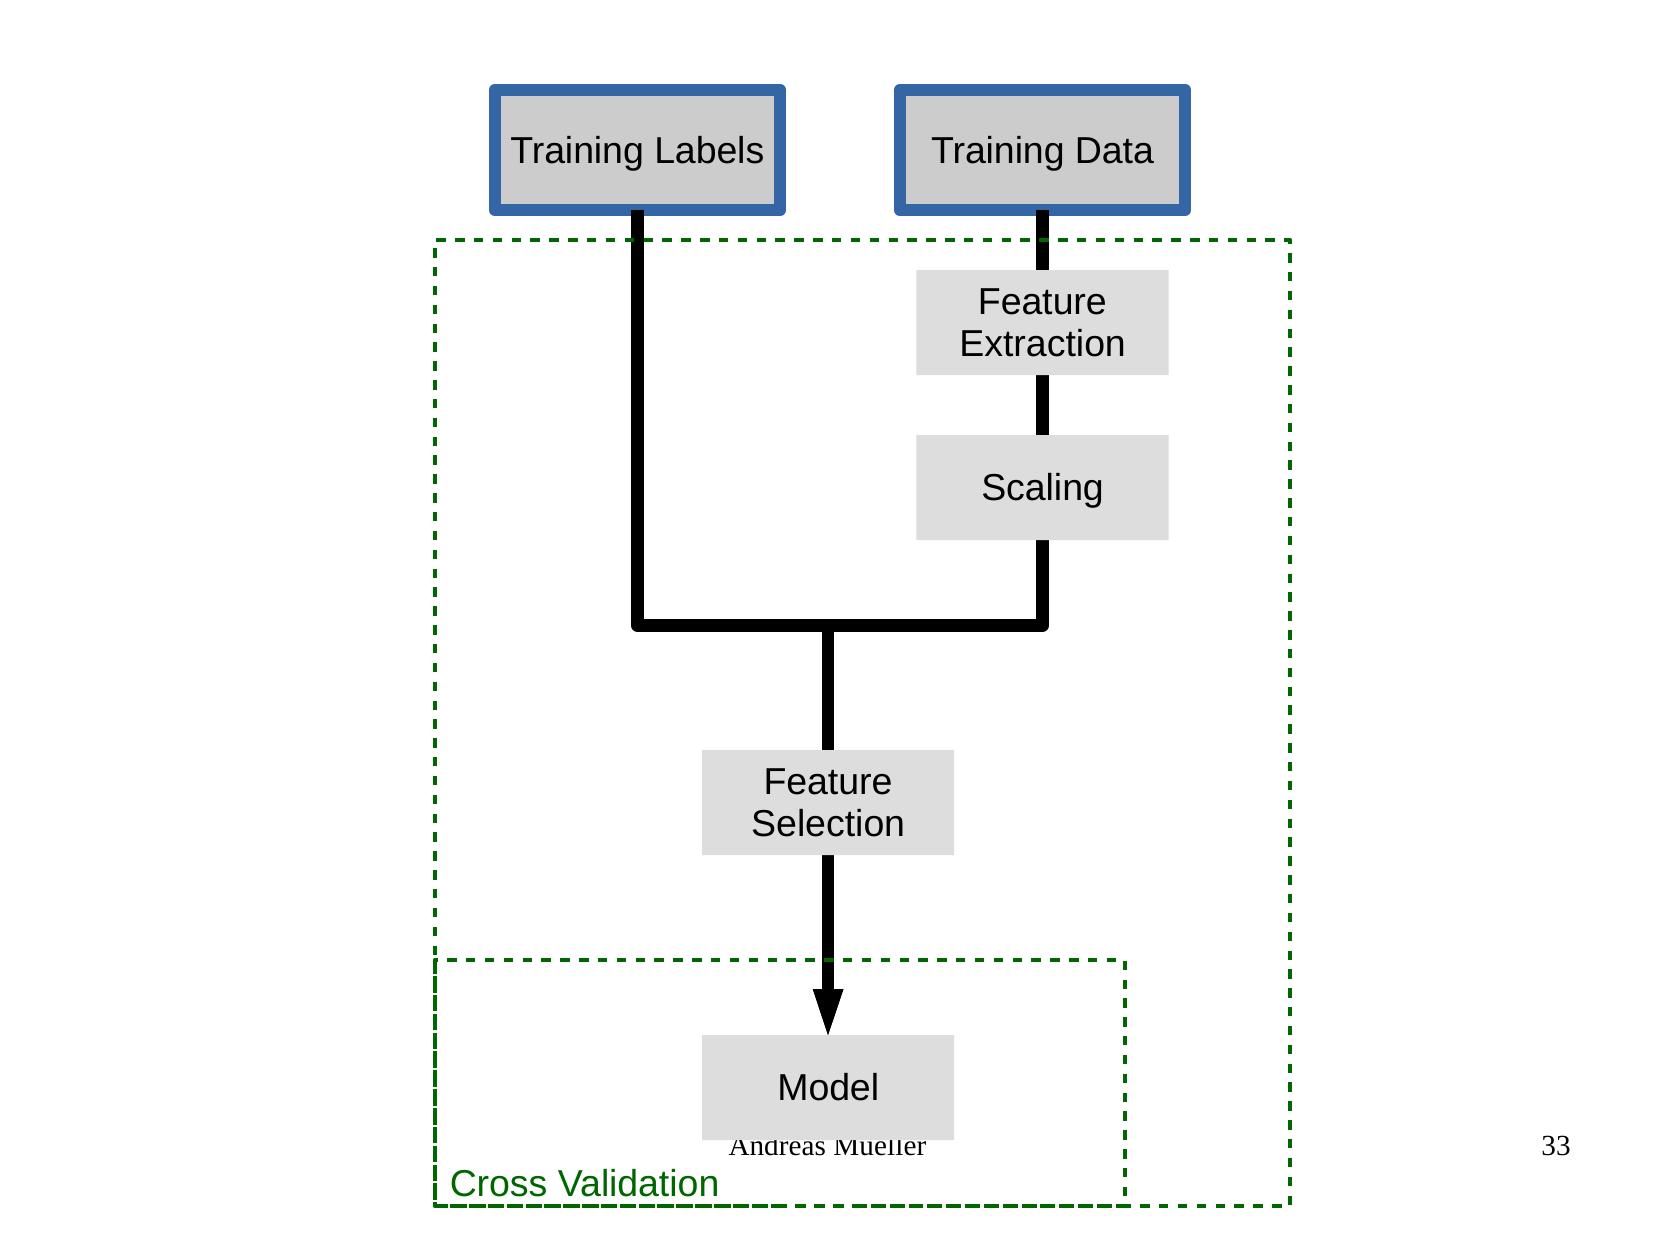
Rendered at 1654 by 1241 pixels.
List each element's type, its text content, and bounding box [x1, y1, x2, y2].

text_box Model [702, 1035, 955, 1141]
text_box Scaling [916, 435, 1169, 541]
text_box Cross Validation [435, 1155, 766, 1212]
text_box Training Labels [495, 90, 781, 211]
text_box Feature Selection [702, 750, 955, 856]
text_box Feature Extraction [916, 270, 1169, 376]
text_box Training Data [900, 90, 1186, 211]
